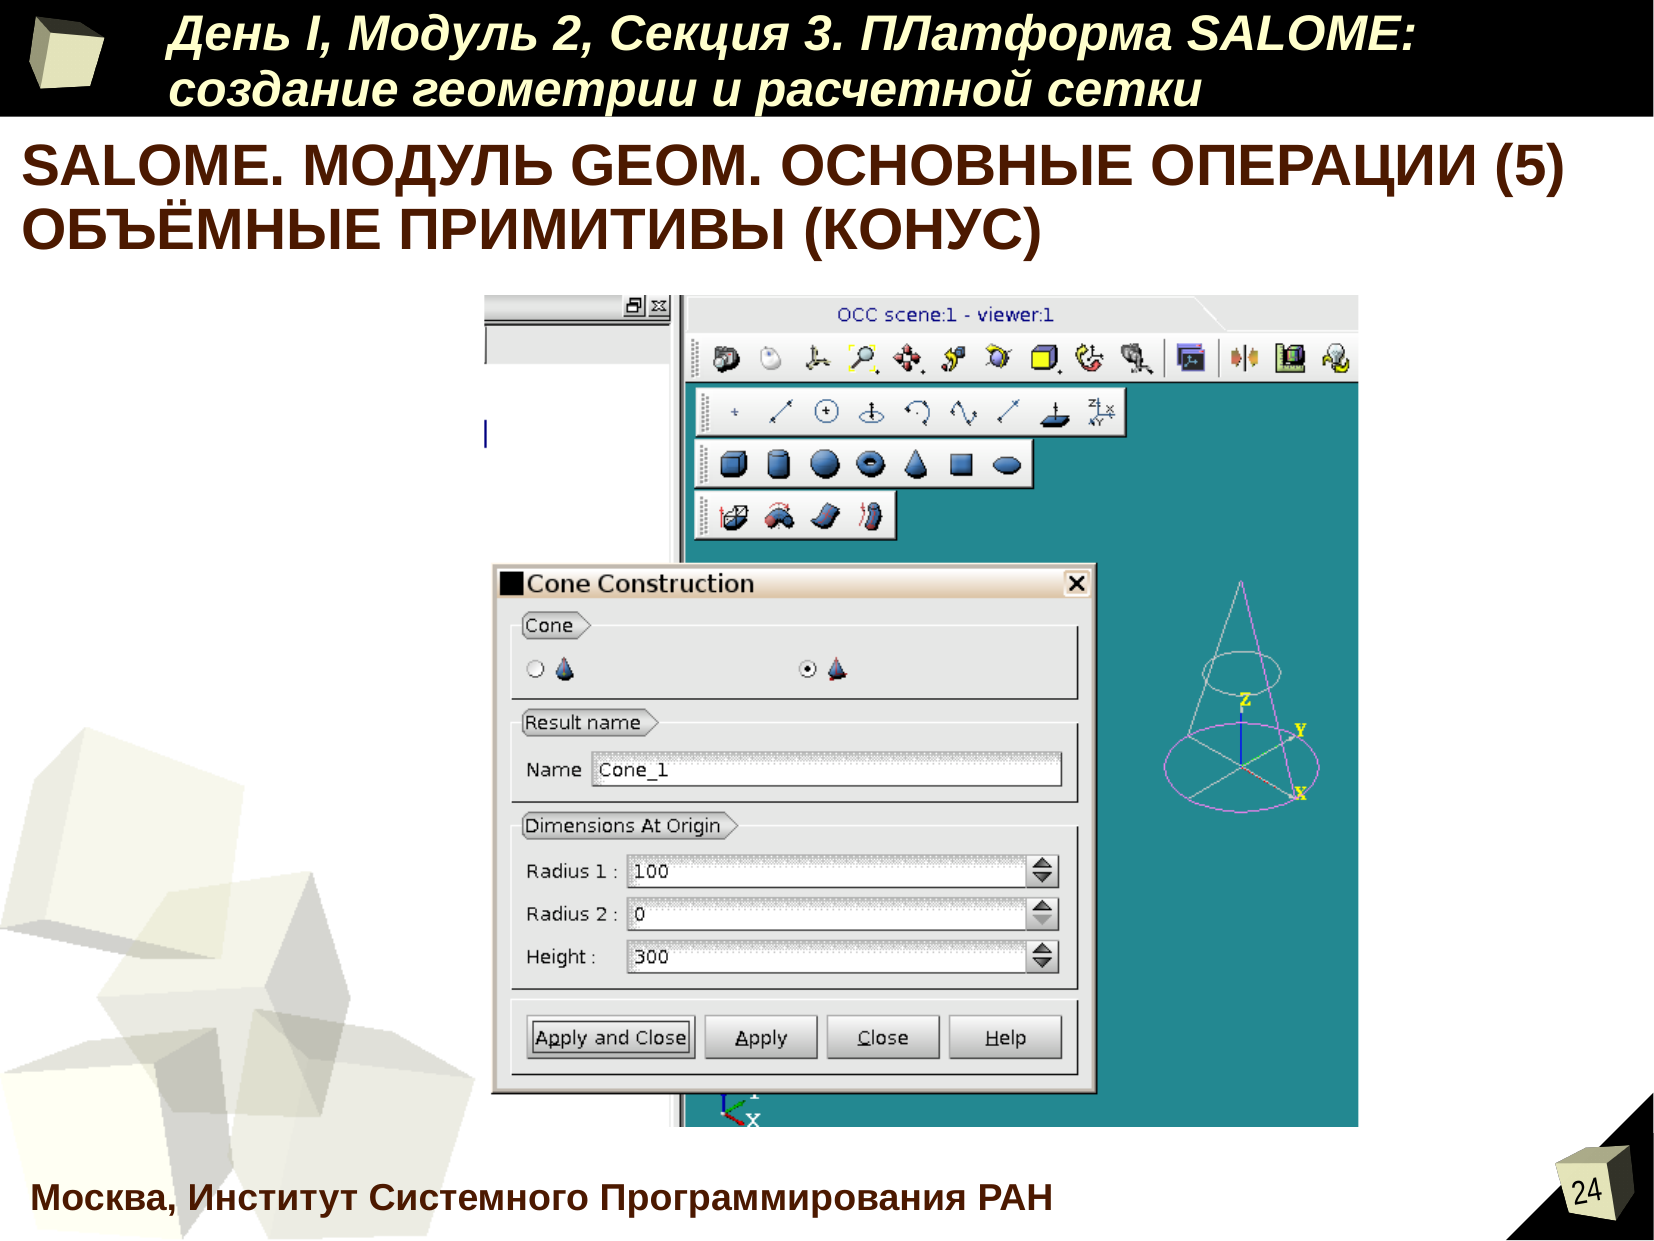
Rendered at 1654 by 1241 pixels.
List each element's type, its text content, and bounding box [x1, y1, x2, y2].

text_box SALOME. МОДУЛЬ GEOM. ОСНОВНЫЕ ОПЕРАЦИИ (5) ОБЪЁМНЫЕ ПРИМИТИВЫ (КОНУС) [6, 124, 1654, 270]
picture [464, 1193, 472, 1198]
picture [0, 726, 477, 1241]
picture [484, 295, 1359, 1127]
